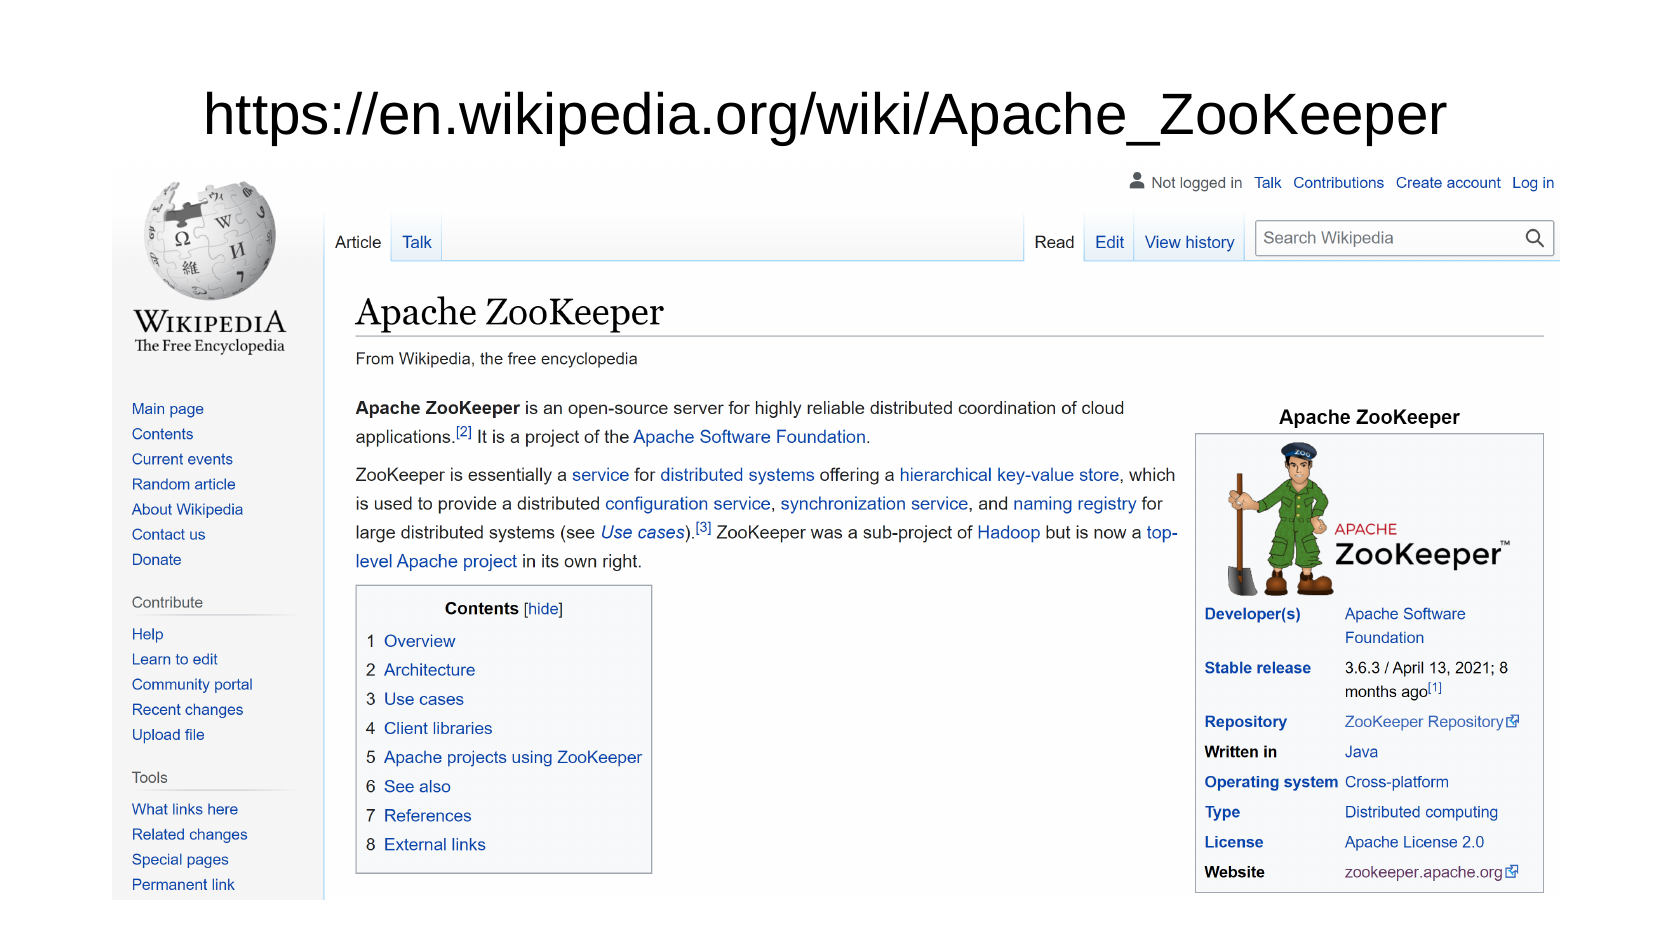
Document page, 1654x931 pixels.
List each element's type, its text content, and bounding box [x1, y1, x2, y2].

title https://en.wikipedia.org/wiki/Apache_ZooKeeper [82, 36, 1571, 193]
picture [112, 161, 1560, 901]
